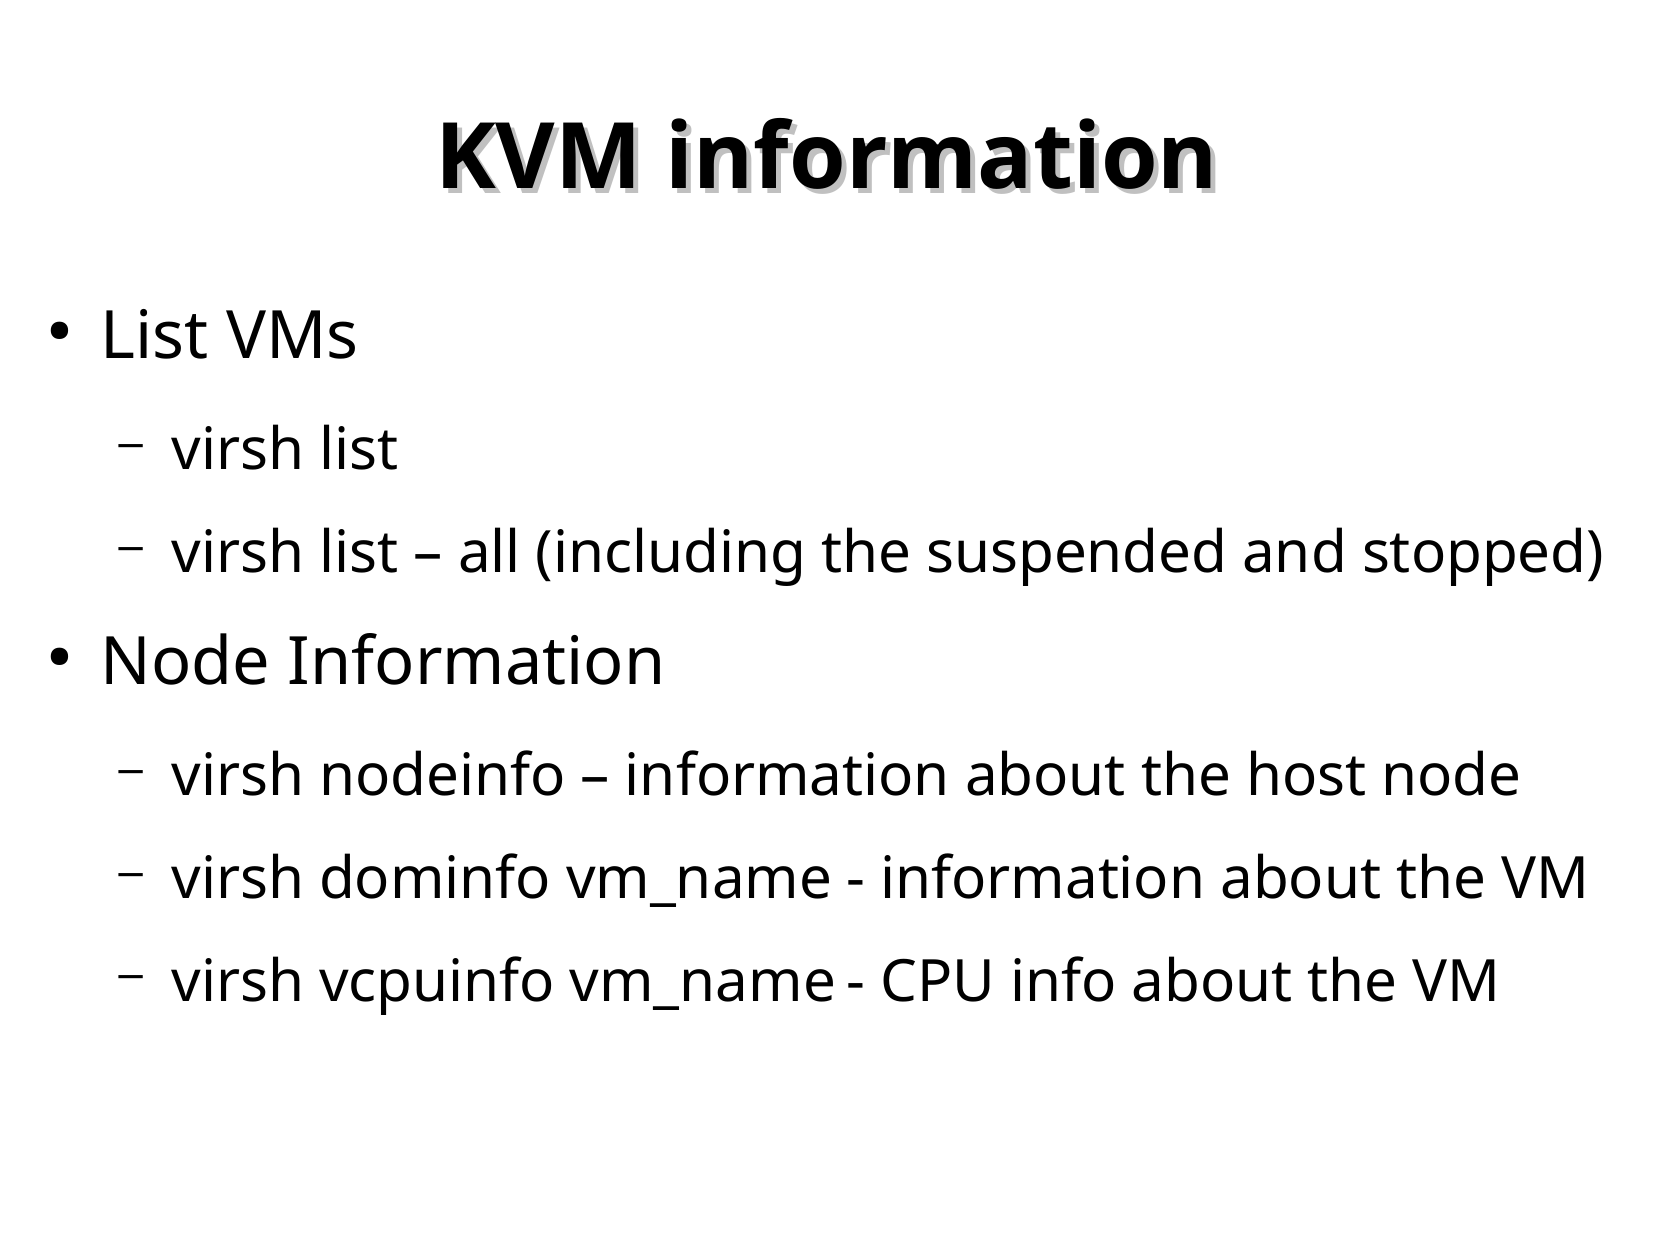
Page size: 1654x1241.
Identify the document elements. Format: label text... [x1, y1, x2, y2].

list List VMs virsh list virsh list – all (including the suspended and stopped) Node Information virsh nodeinfo – information about the host node virsh dominfo vm_name - information about the VM virsh vcpuinfo vm_name - CPU info about the VM [30, 286, 1621, 1241]
title KVM information [82, 49, 1571, 257]
